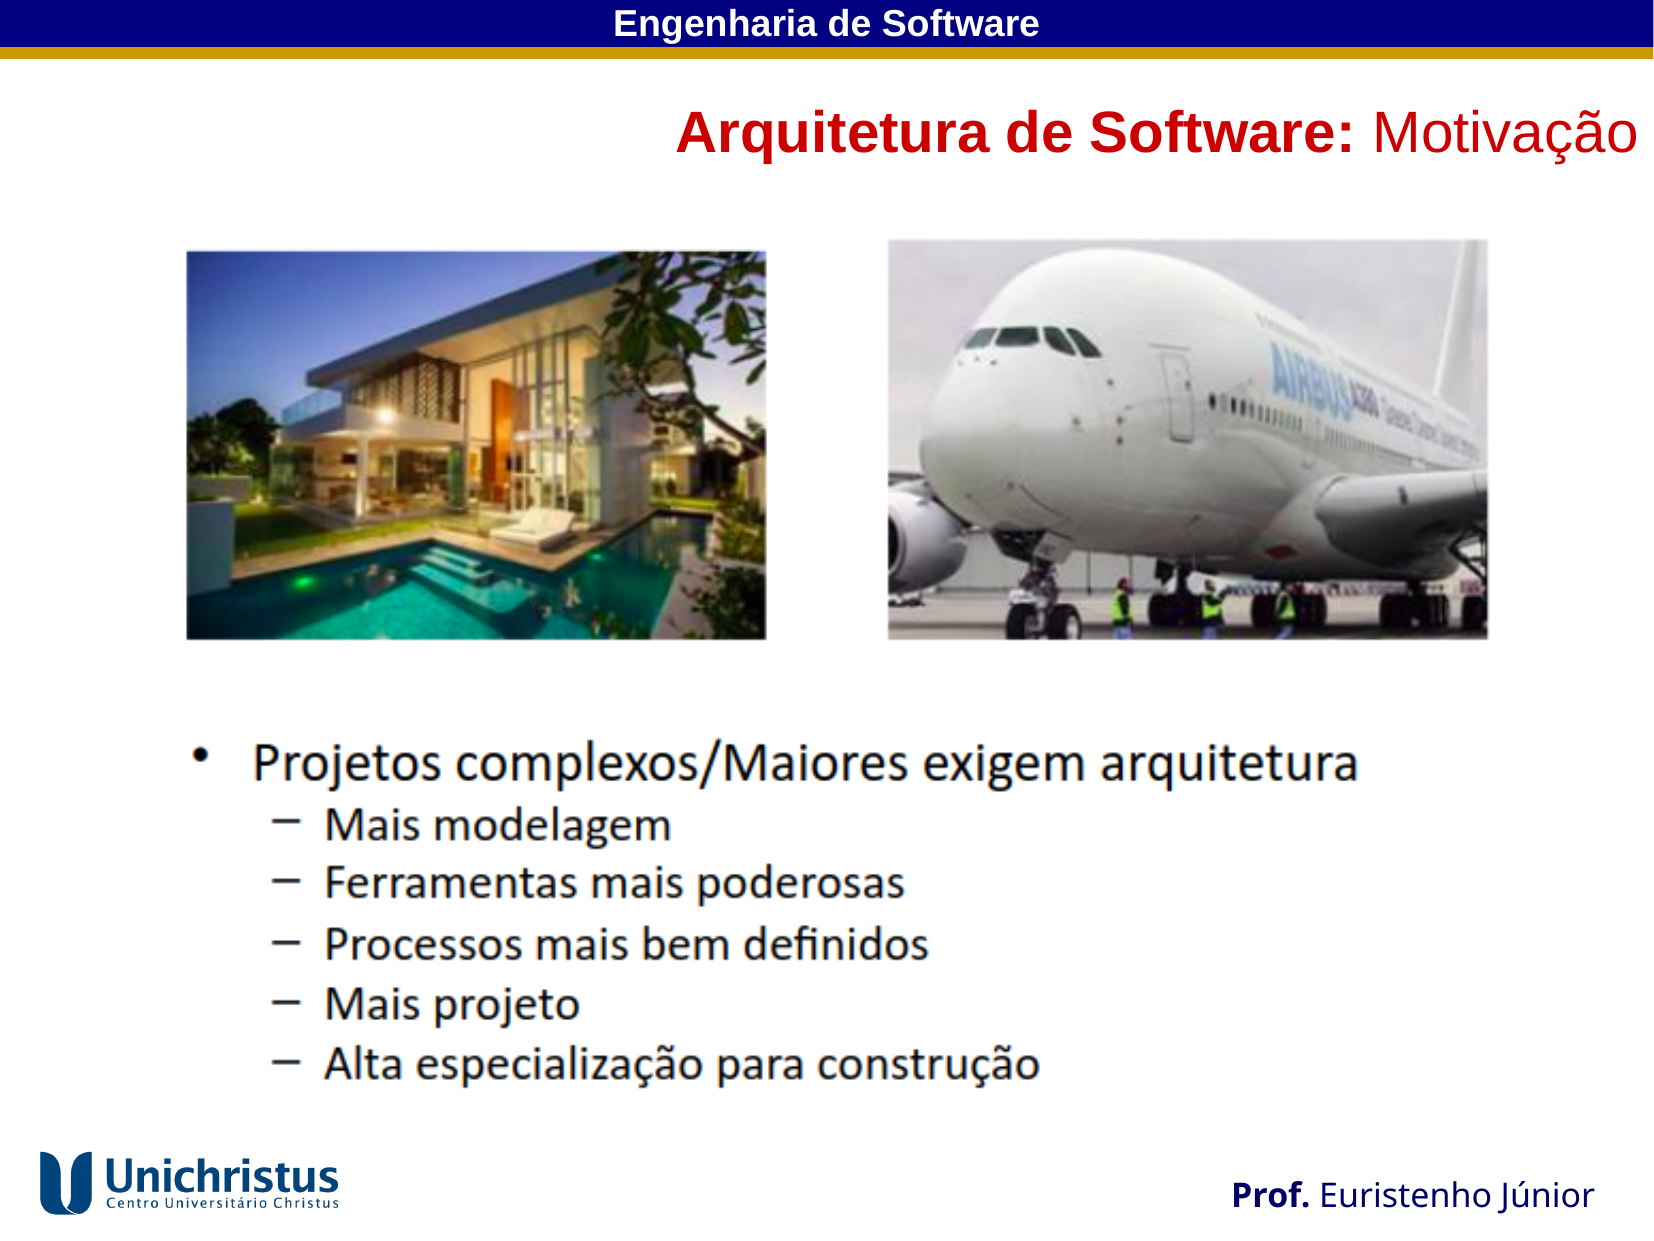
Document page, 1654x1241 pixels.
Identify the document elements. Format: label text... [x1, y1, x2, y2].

text_box Engenharia de Software [0, 0, 1654, 47]
text_box Arquitetura de Software: Motivação [660, 92, 1654, 173]
picture [153, 218, 1524, 1099]
picture [35, 1148, 343, 1217]
text_box [0, 47, 1654, 60]
text_box Prof. Euristenho Júnior [1216, 1163, 1654, 1224]
